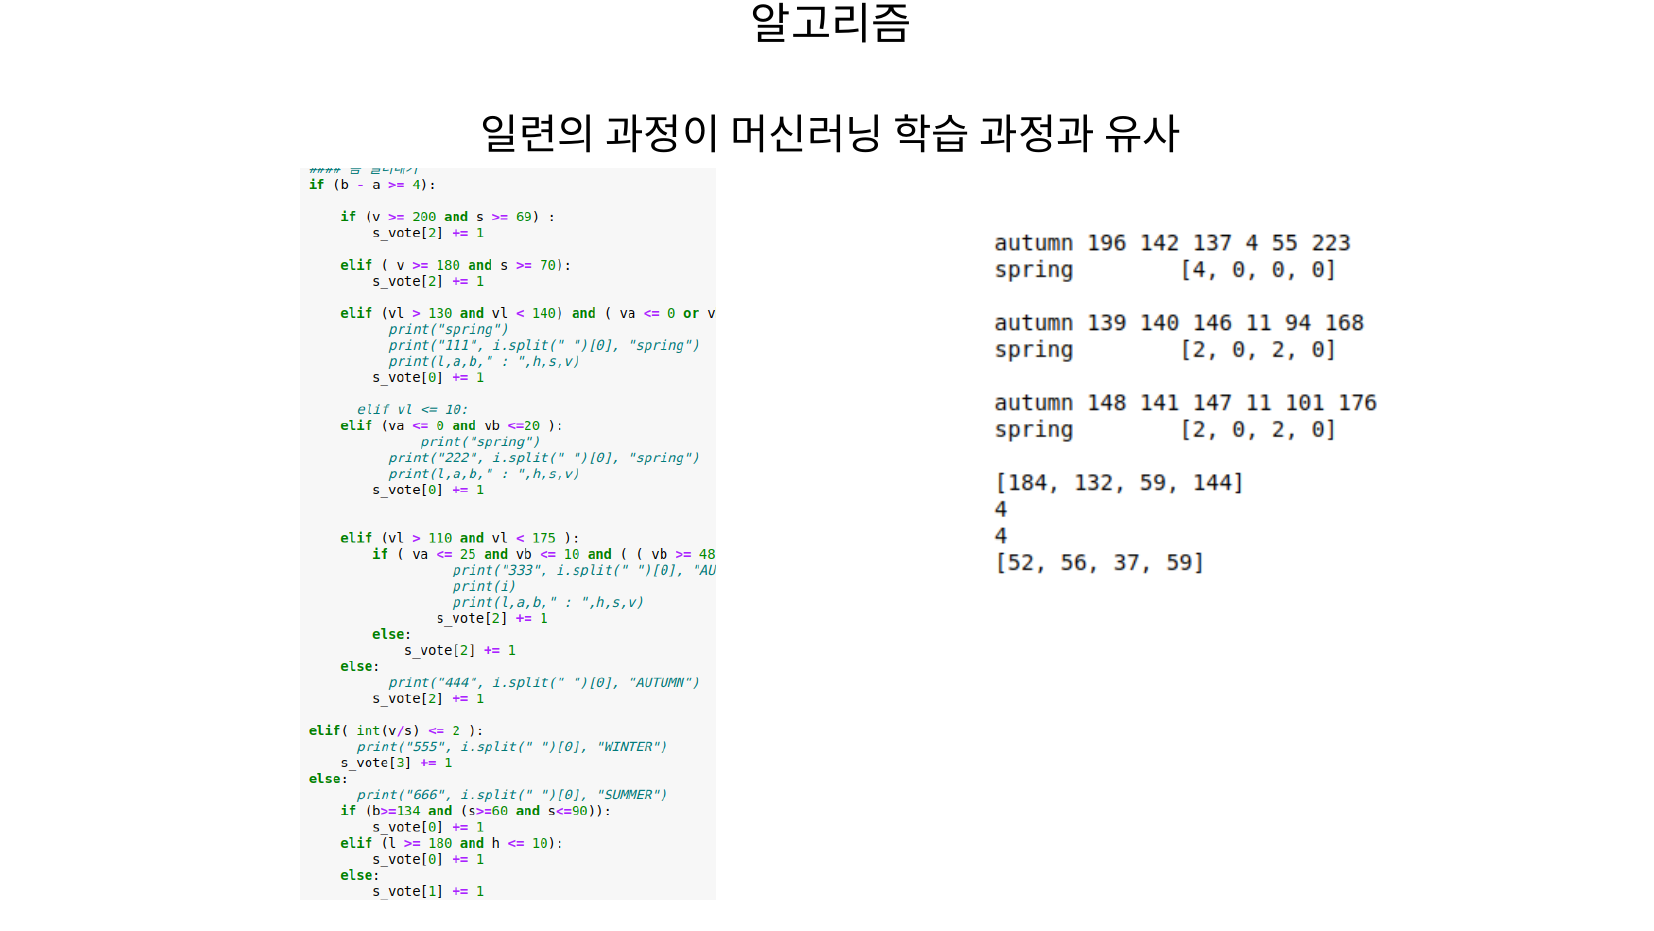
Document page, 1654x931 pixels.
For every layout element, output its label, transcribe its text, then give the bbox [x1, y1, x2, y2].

picture [957, 224, 1438, 575]
picture [300, 168, 716, 901]
text_box 알고리즘 일련의 과정이 머신러닝 학습 과정과 유사 [337, 0, 1325, 263]
